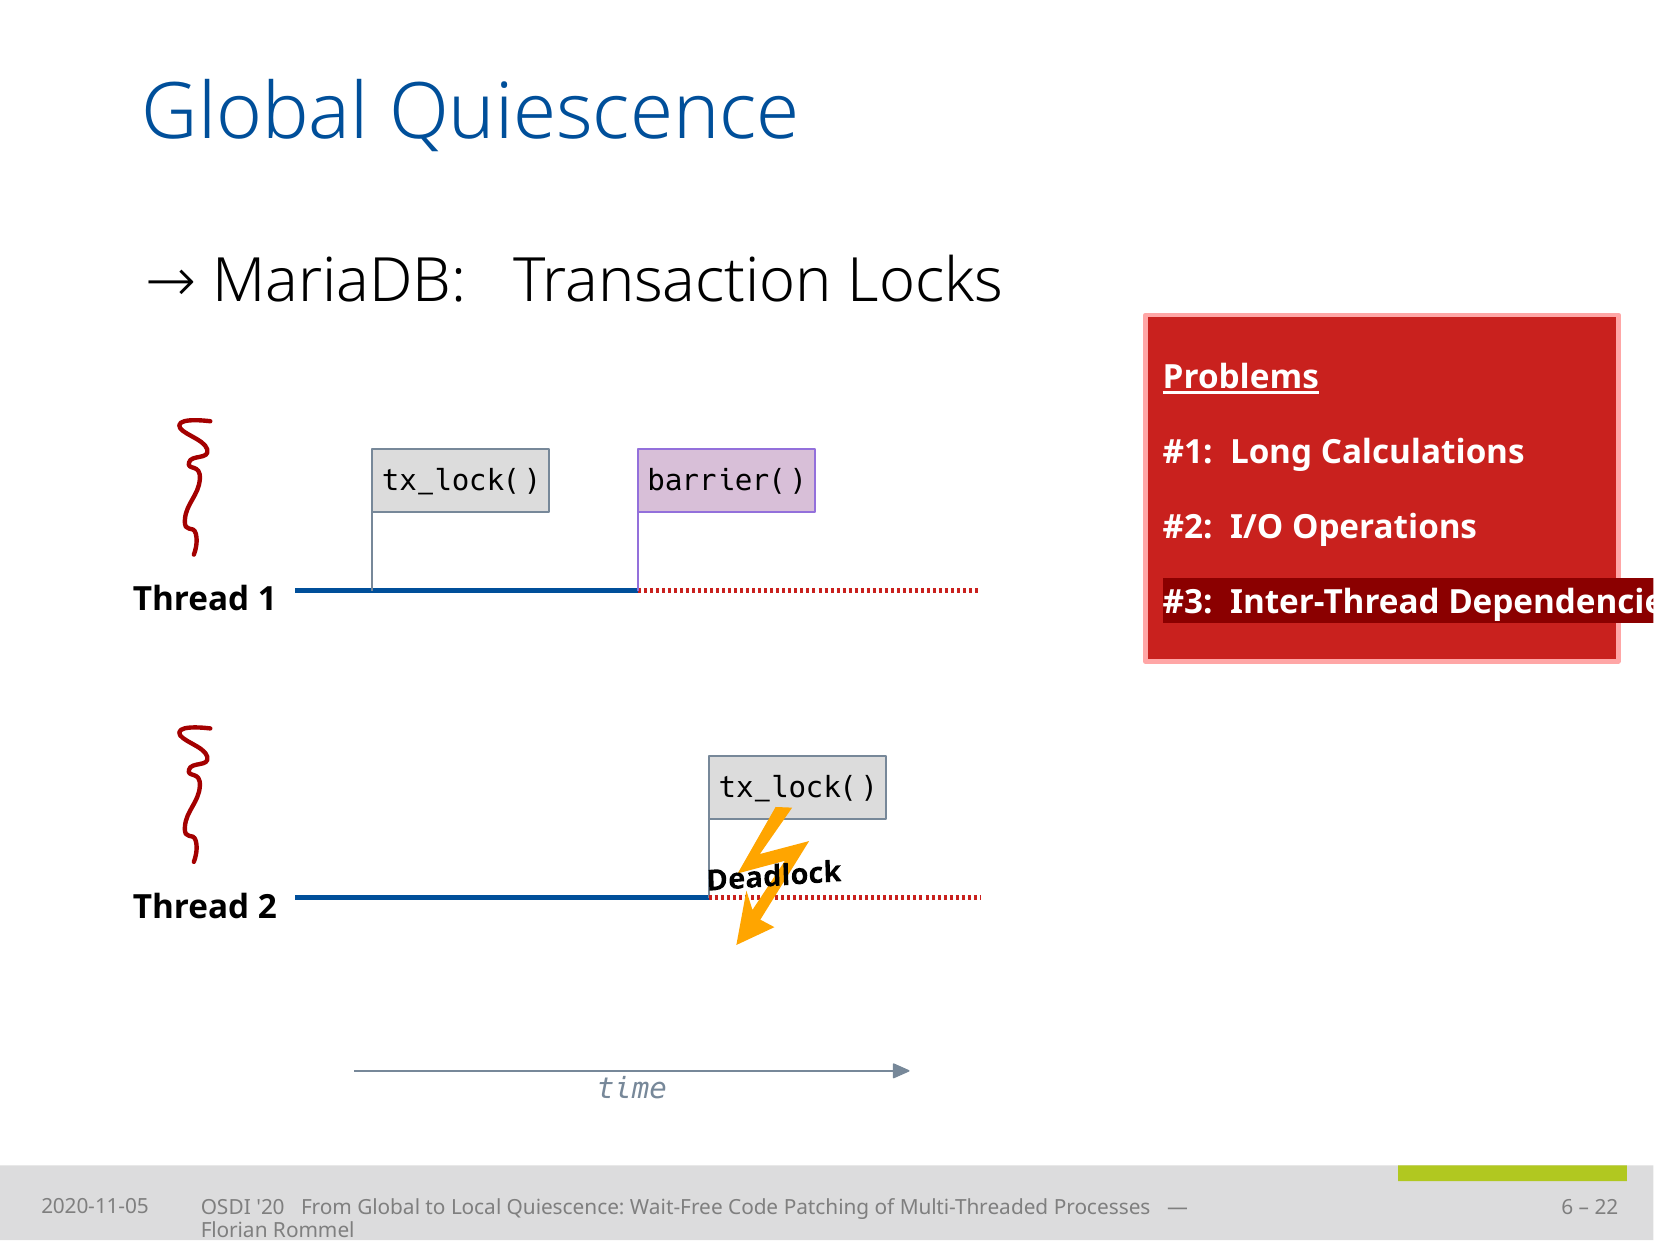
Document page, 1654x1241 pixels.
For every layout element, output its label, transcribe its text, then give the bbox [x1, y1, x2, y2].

text_box Thread 2 [118, 875, 266, 946]
text_box barrier() [639, 448, 815, 512]
list → MariaDB: Transaction Locks [57, 236, 1111, 363]
text_box tx_lock() [710, 755, 886, 819]
text_box Thread 1 [118, 567, 266, 638]
text_box Deadlock [736, 806, 810, 946]
picture [177, 417, 213, 558]
title Global Quiescence [141, 55, 1223, 134]
text_box tx_lock() [373, 448, 550, 512]
text_box Problems #1: Long Calculations #2: I/O Operations #3: Inter-Thread Dependencies [1145, 314, 1619, 662]
picture [177, 724, 213, 865]
